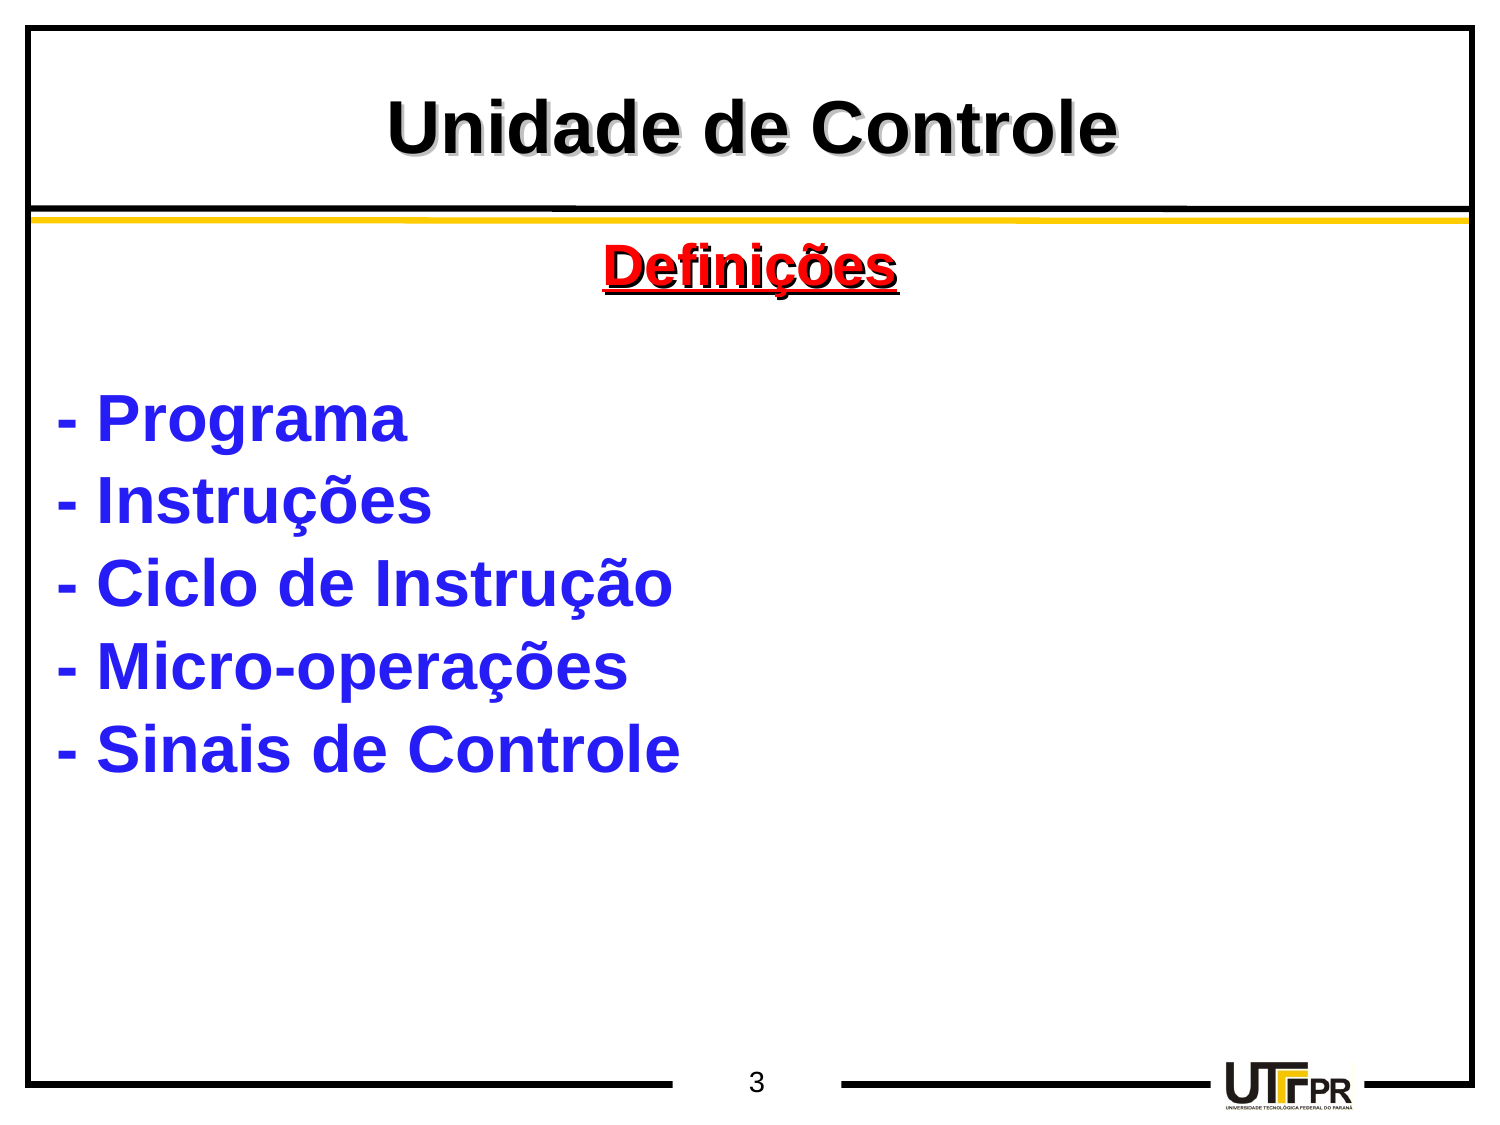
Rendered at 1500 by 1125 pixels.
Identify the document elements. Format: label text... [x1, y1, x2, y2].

list Definições - Programa - Instruções - Ciclo de Instrução - Micro-operações - Sinais de Controle [41, 231, 1459, 1001]
picture [1225, 1062, 1353, 1110]
title Unidade de Controle [29, 85, 1477, 180]
